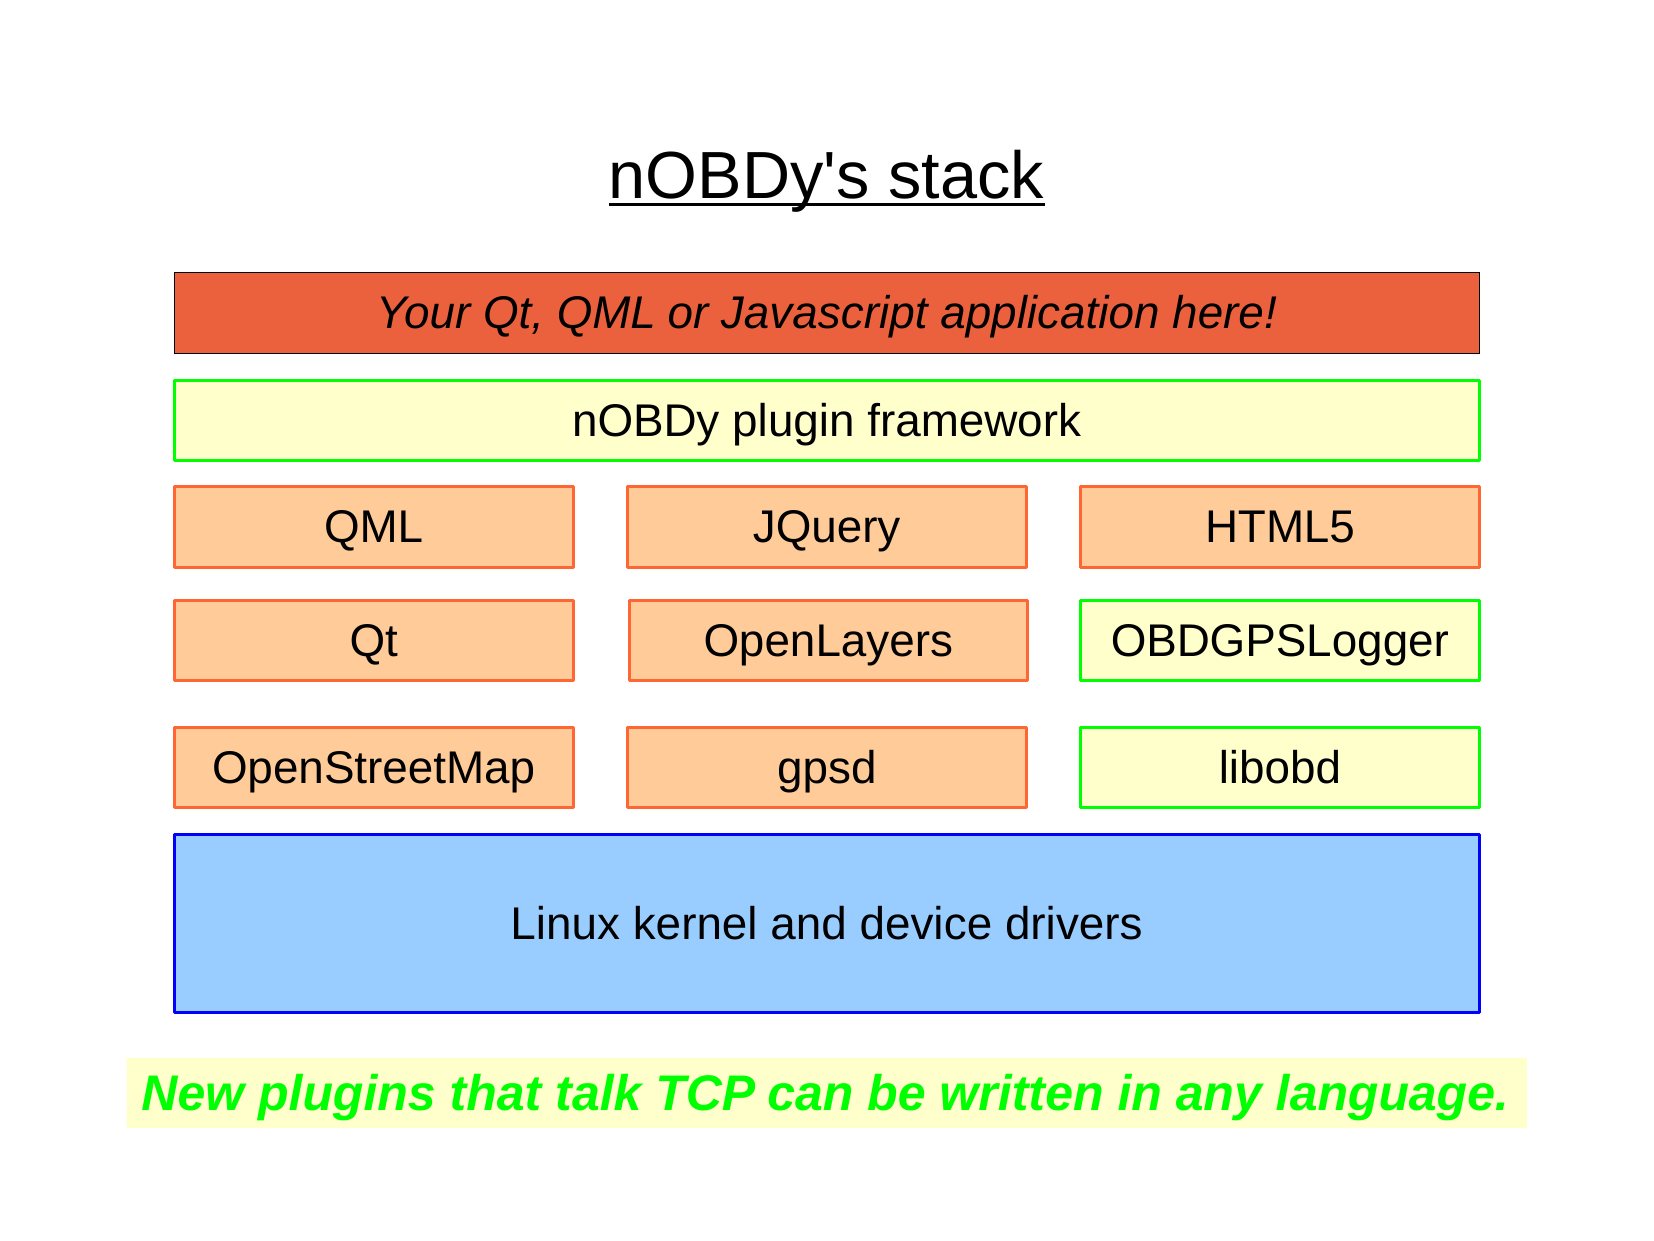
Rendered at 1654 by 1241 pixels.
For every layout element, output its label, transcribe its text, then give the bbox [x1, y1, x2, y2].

title nOBDy's stack [82, 72, 1571, 280]
text_box OBDGPSLogger [1080, 600, 1480, 681]
text_box gpsd [627, 727, 1027, 808]
text_box nOBDy plugin framework [174, 380, 1480, 461]
text_box JQuery [627, 486, 1027, 568]
text_box Your Qt, QML or Javascript application here! [174, 272, 1480, 354]
text_box OpenStreetMap [174, 727, 574, 808]
text_box OpenLayers [629, 600, 1028, 681]
text_box libobd [1080, 727, 1480, 808]
text_box Linux kernel and device drivers [174, 834, 1480, 1013]
text_box New plugins that talk TCP can be written in any language. [126, 1057, 1527, 1129]
text_box Qt [174, 600, 574, 681]
text_box QML [174, 486, 574, 568]
text_box HTML5 [1080, 486, 1480, 568]
